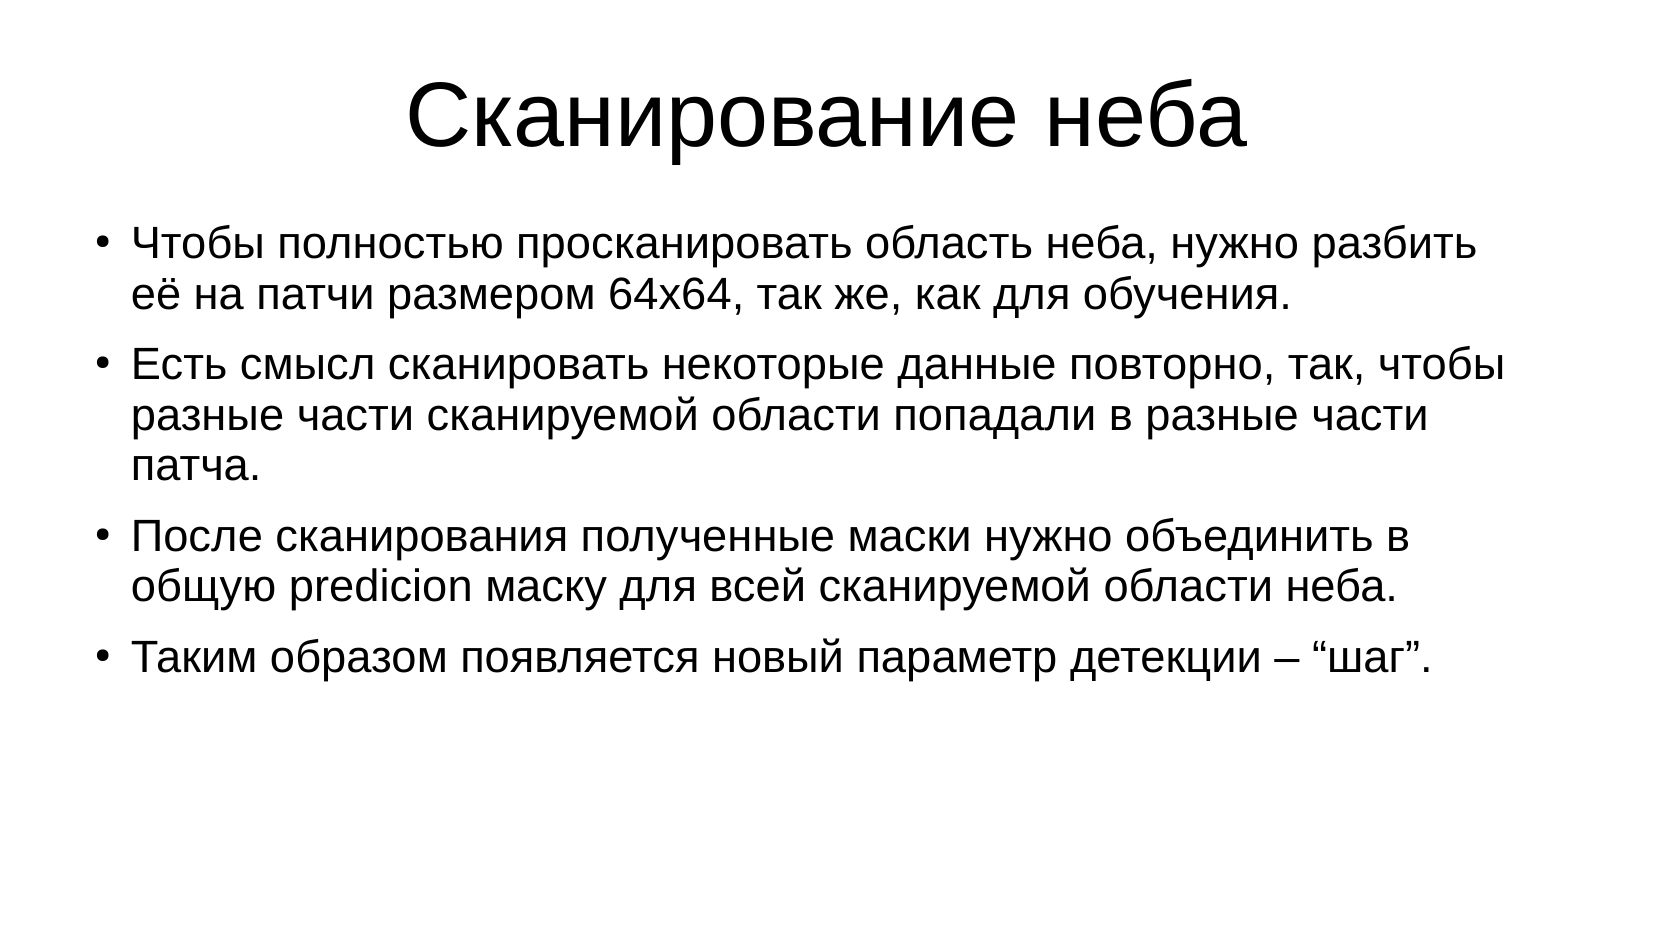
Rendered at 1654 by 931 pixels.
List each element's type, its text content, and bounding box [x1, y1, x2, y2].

list Чтобы полностью просканировать область неба, нужно разбить её на патчи размером 64х64, так же, как для обучения. Есть смысл сканировать некоторые данные повторно, так, чтобы разные части сканируемой области попадали в разные части патча. После сканирования полученные маски нужно объединить в общую predicion маску для всей сканируемой области неба. Таким образом появляется новый параметр детекции – “шаг”. [82, 217, 1516, 758]
title Сканирование неба [82, 37, 1571, 193]
